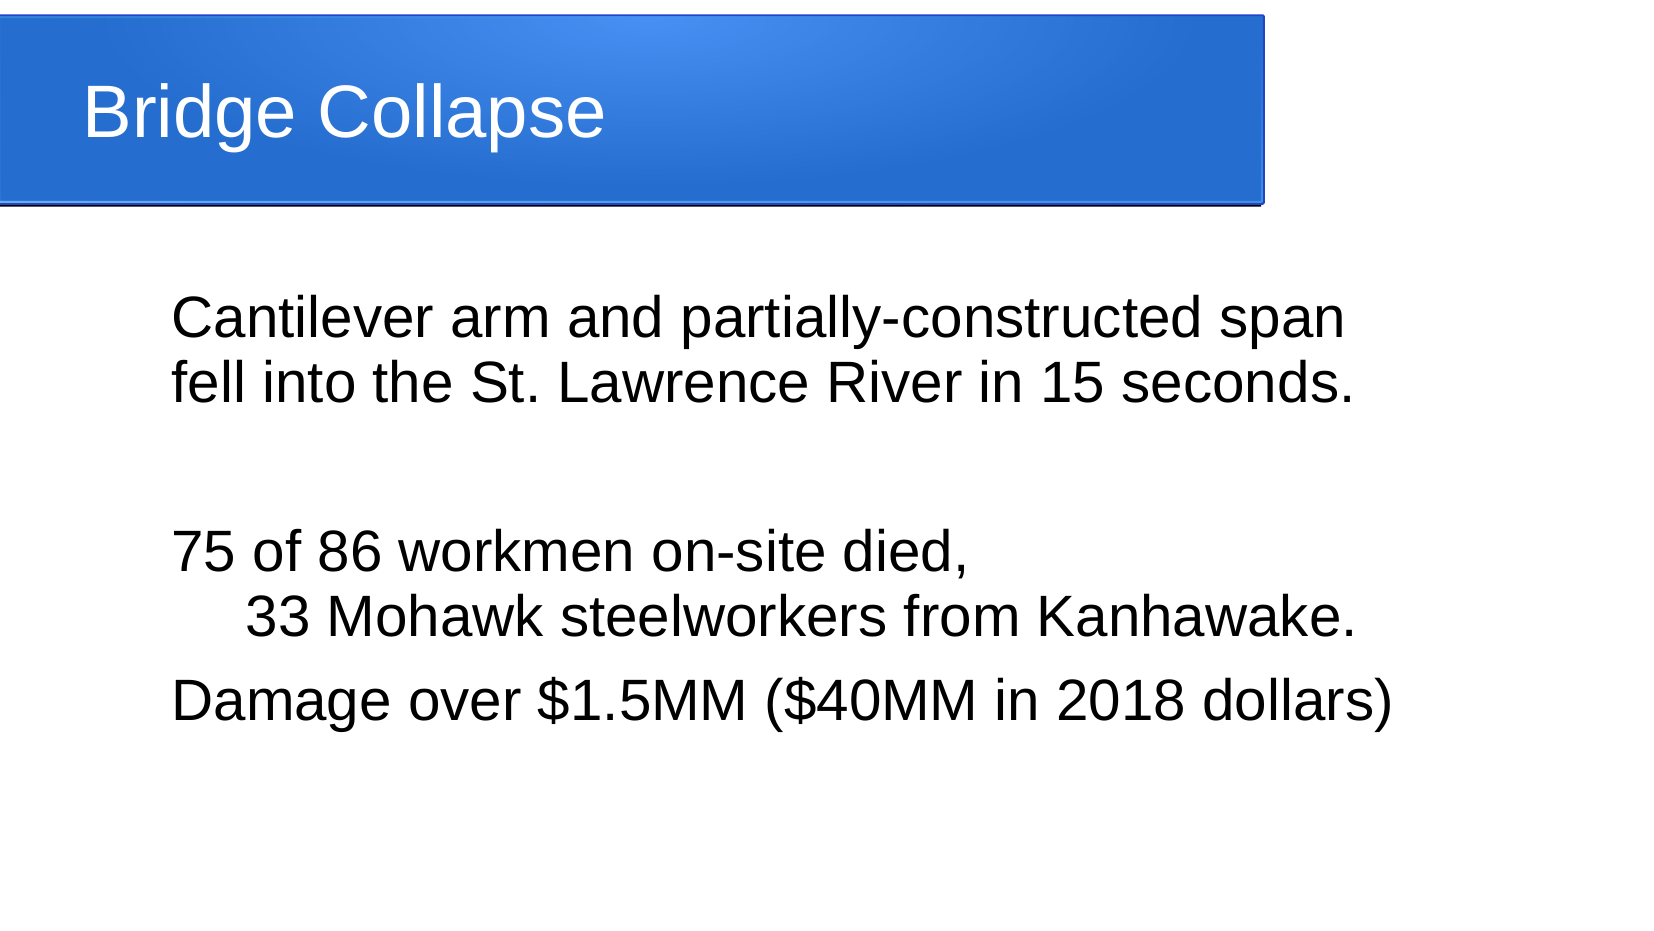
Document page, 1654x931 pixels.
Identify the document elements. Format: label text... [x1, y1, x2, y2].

title Bridge Collapse [82, 35, 1235, 189]
list Cantilever arm and partially-constructed span fell into the St. Lawrence River in 15 seconds. 75 of 86 workmen on-site died, 33 Mohawk steelworkers from Kanhawake. Damage over $1.5MM ($40MM in 2018 dollars) [30, 285, 1606, 886]
